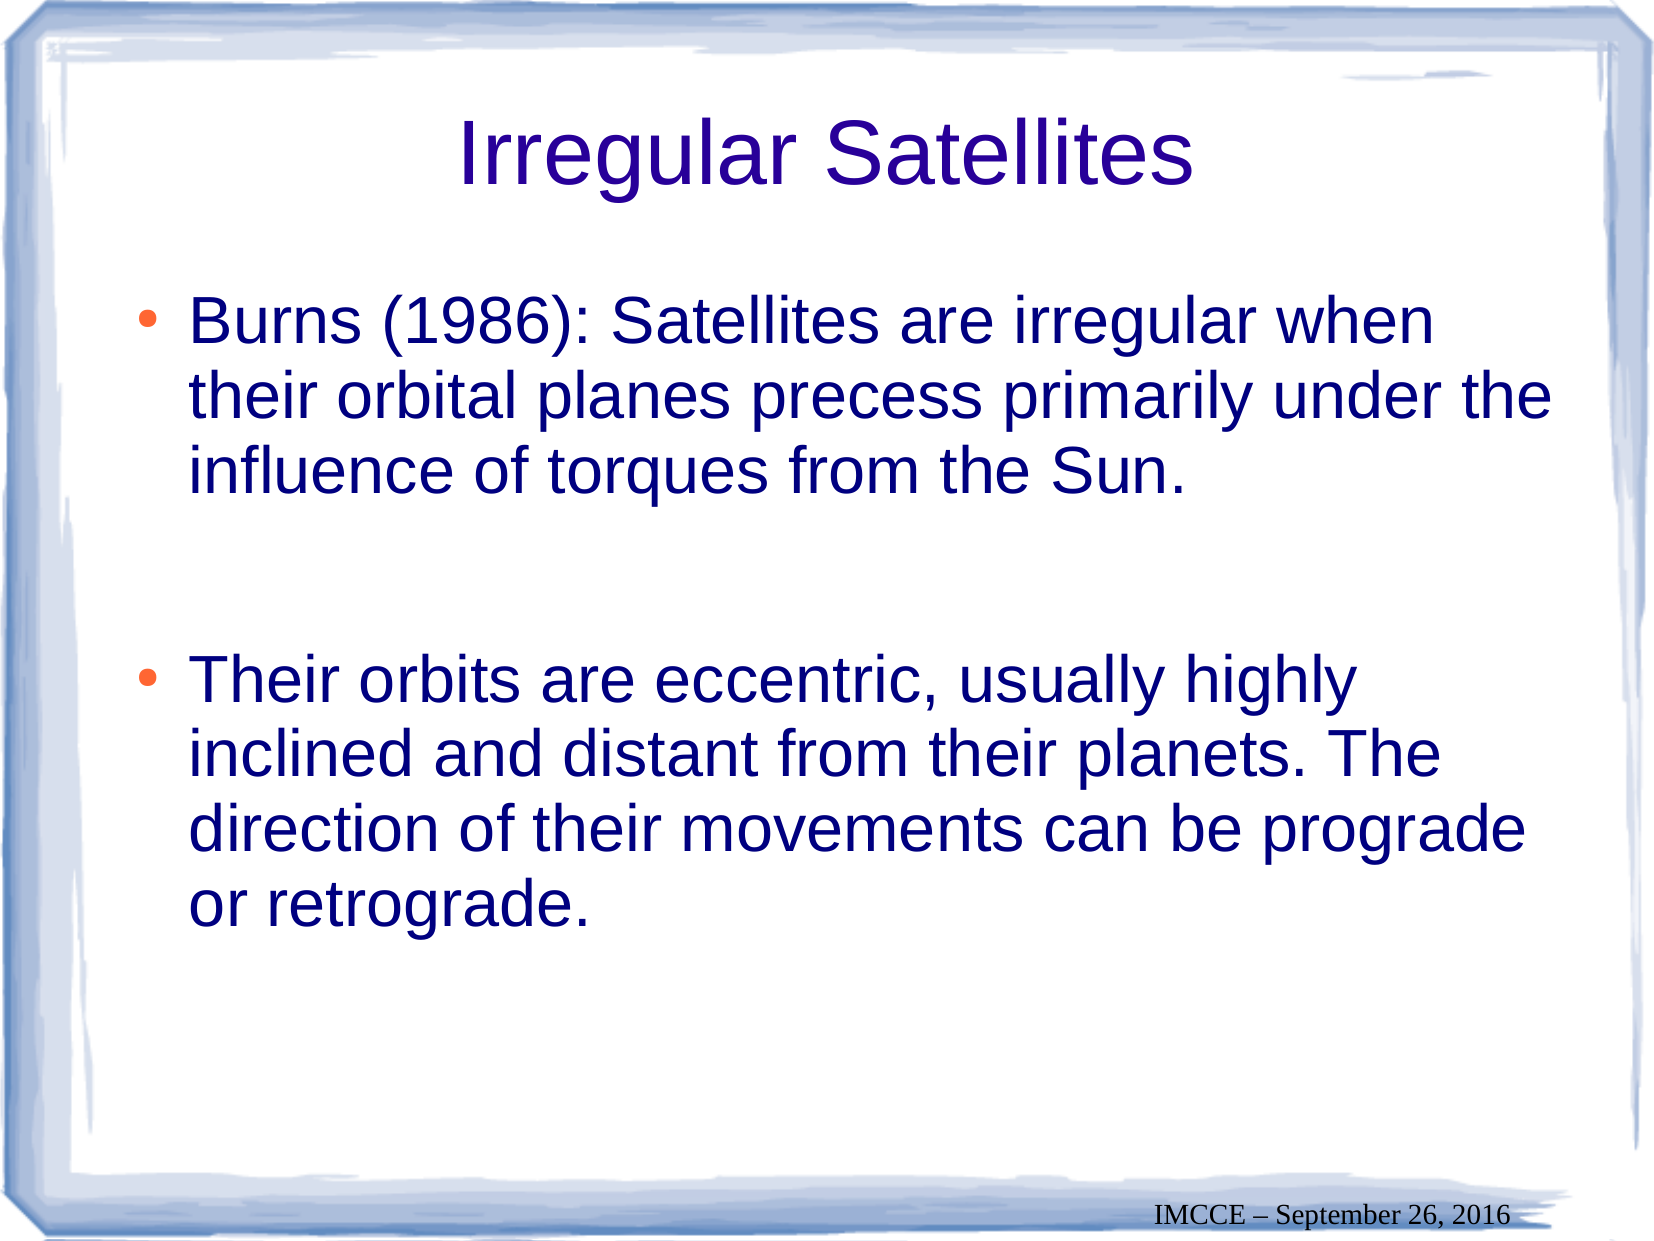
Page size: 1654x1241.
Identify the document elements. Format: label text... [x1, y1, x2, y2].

list Burns (1986): Satellites are irregular when their orbital planes precess primarily under the influence of torques from the Sun. Their orbits are eccentric, usually highly inclined and distant from their planets. The direction of their movements can be prograde or retrograde. [118, 283, 1571, 941]
title Irregular Satellites [82, 49, 1571, 257]
picture [0, 0, 1654, 1241]
